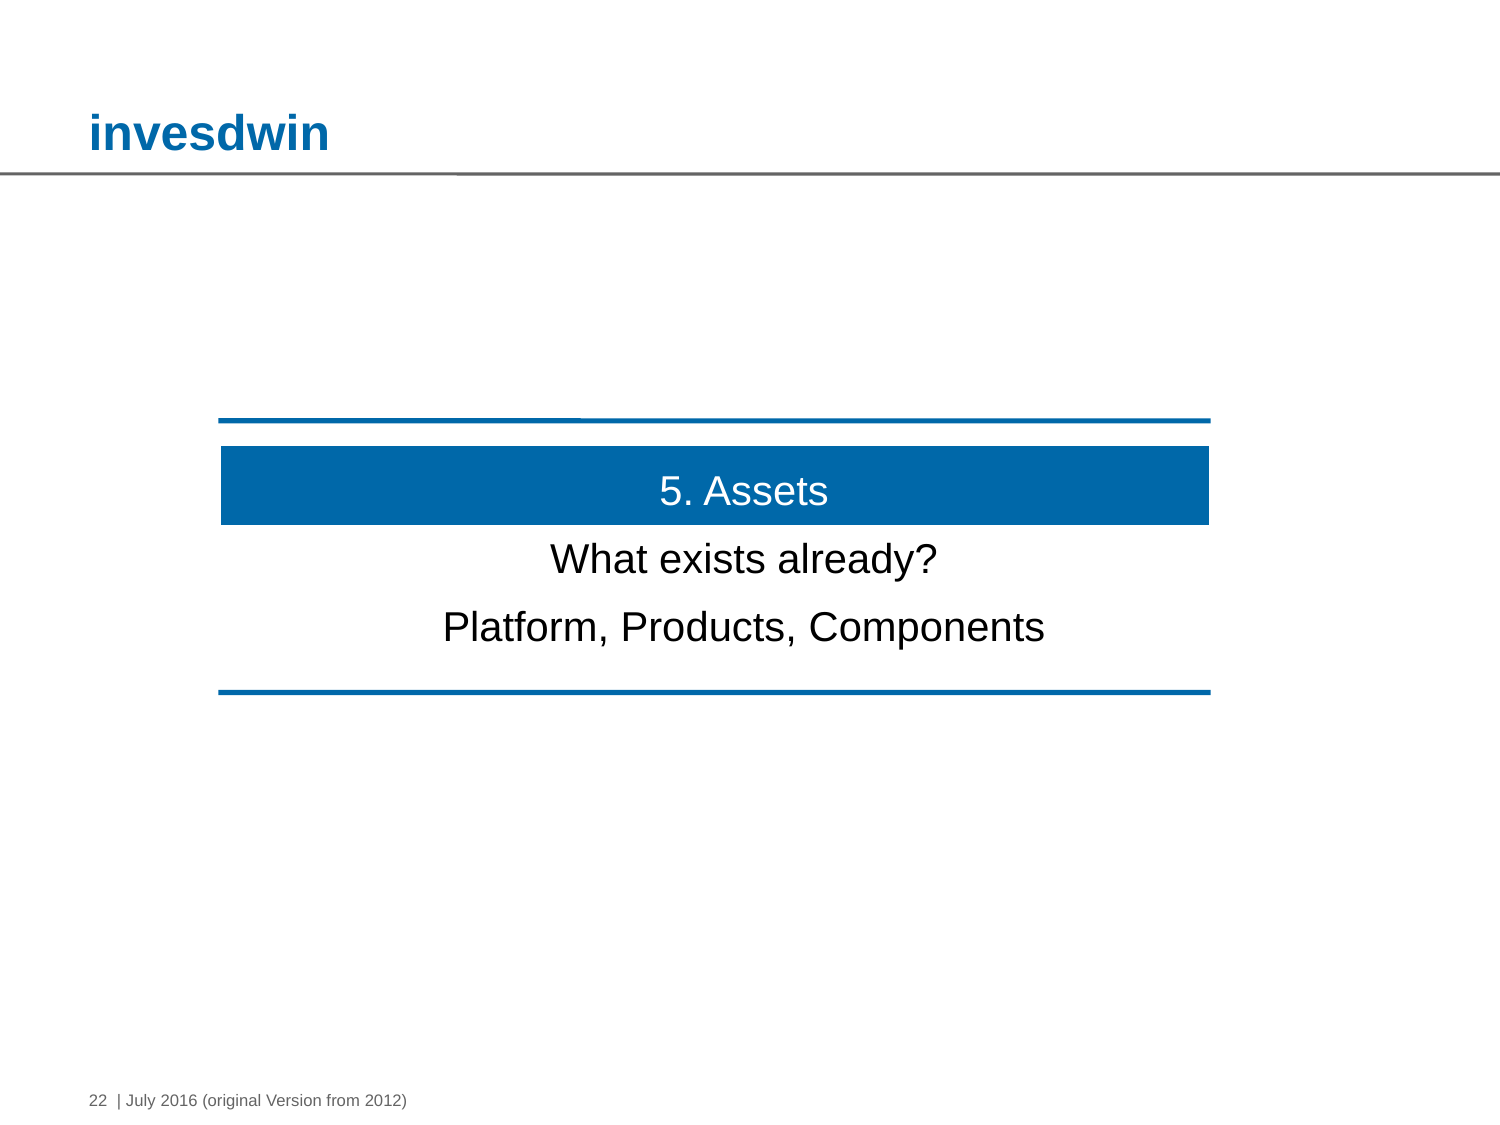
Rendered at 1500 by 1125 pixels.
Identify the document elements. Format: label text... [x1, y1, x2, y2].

title invesdwin [0, 40, 1223, 168]
text_box 5. Assets What exists already? Platform, Products, Components [88, 456, 1400, 693]
text_box [218, 444, 1211, 456]
